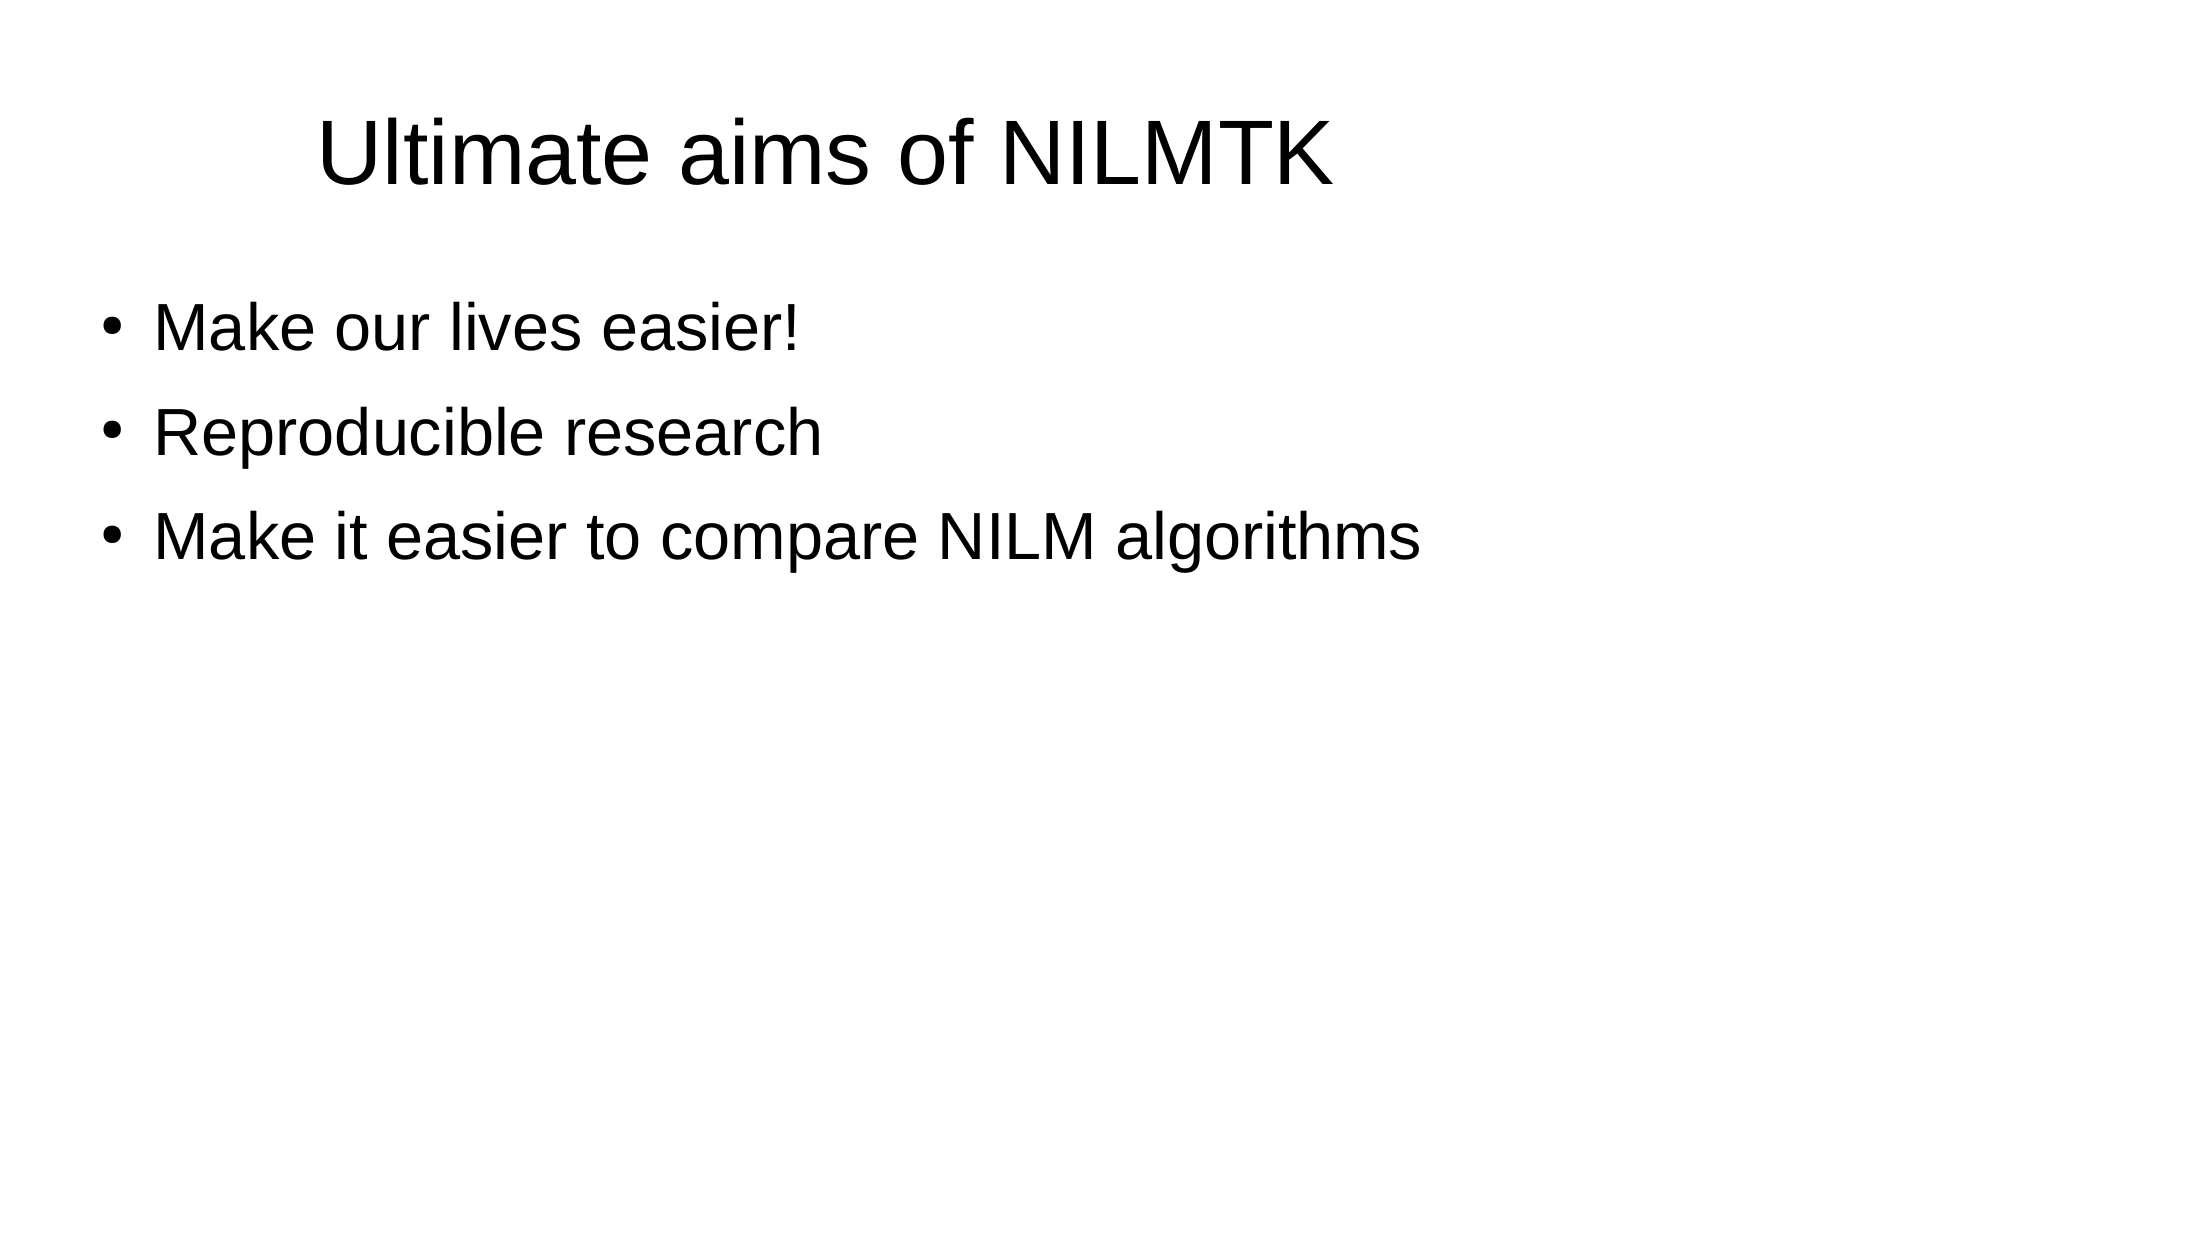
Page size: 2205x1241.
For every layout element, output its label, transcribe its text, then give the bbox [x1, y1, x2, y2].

title Ultimate aims of NILMTK [82, 49, 1571, 257]
list Make our lives easier! Reproducible research Make it easier to compare NILM algorithms [82, 290, 1571, 1010]
